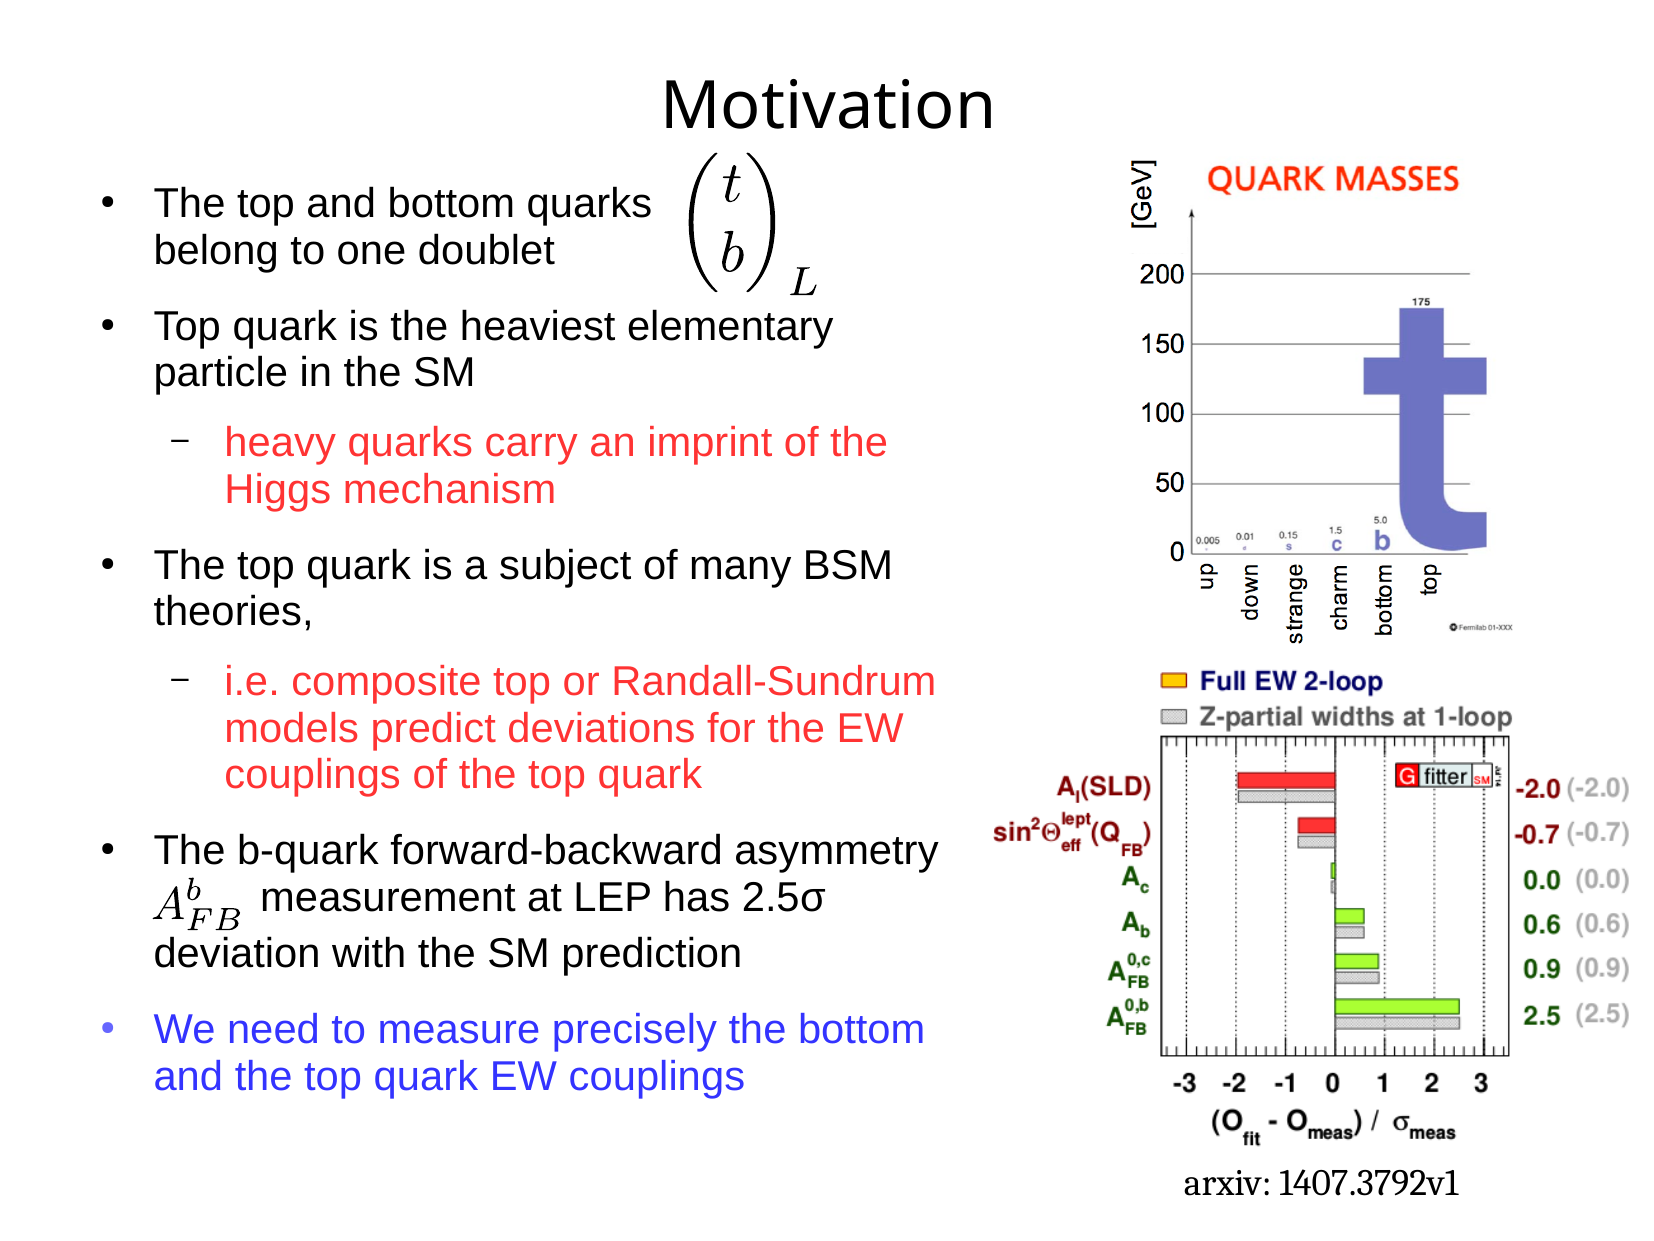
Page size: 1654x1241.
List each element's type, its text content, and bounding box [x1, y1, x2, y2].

text_box arxiv: 1407.3792v1 [1169, 1159, 1549, 1241]
picture [993, 661, 1639, 1159]
list The top and bottom quarks belong to one doublet Top quark is the heaviest elementary particle in the SM heavy quarks carry an imprint of the Higgs mechanism The top quark is a subject of many BSM theories, i.e. composite top or Randall-Sundrum models predict deviations for the EW couplings of the top quark The b-quark forward-backward asymmetry AFBb measurement at LEP has 2.5σ deviation with the SM prediction We need to measure precisely the bottom and the top quark EW couplings [82, 180, 949, 1171]
text_box [151, 877, 243, 931]
title Motivation [85, 52, 1571, 153]
picture [1123, 153, 1518, 649]
text_box [676, 152, 820, 296]
